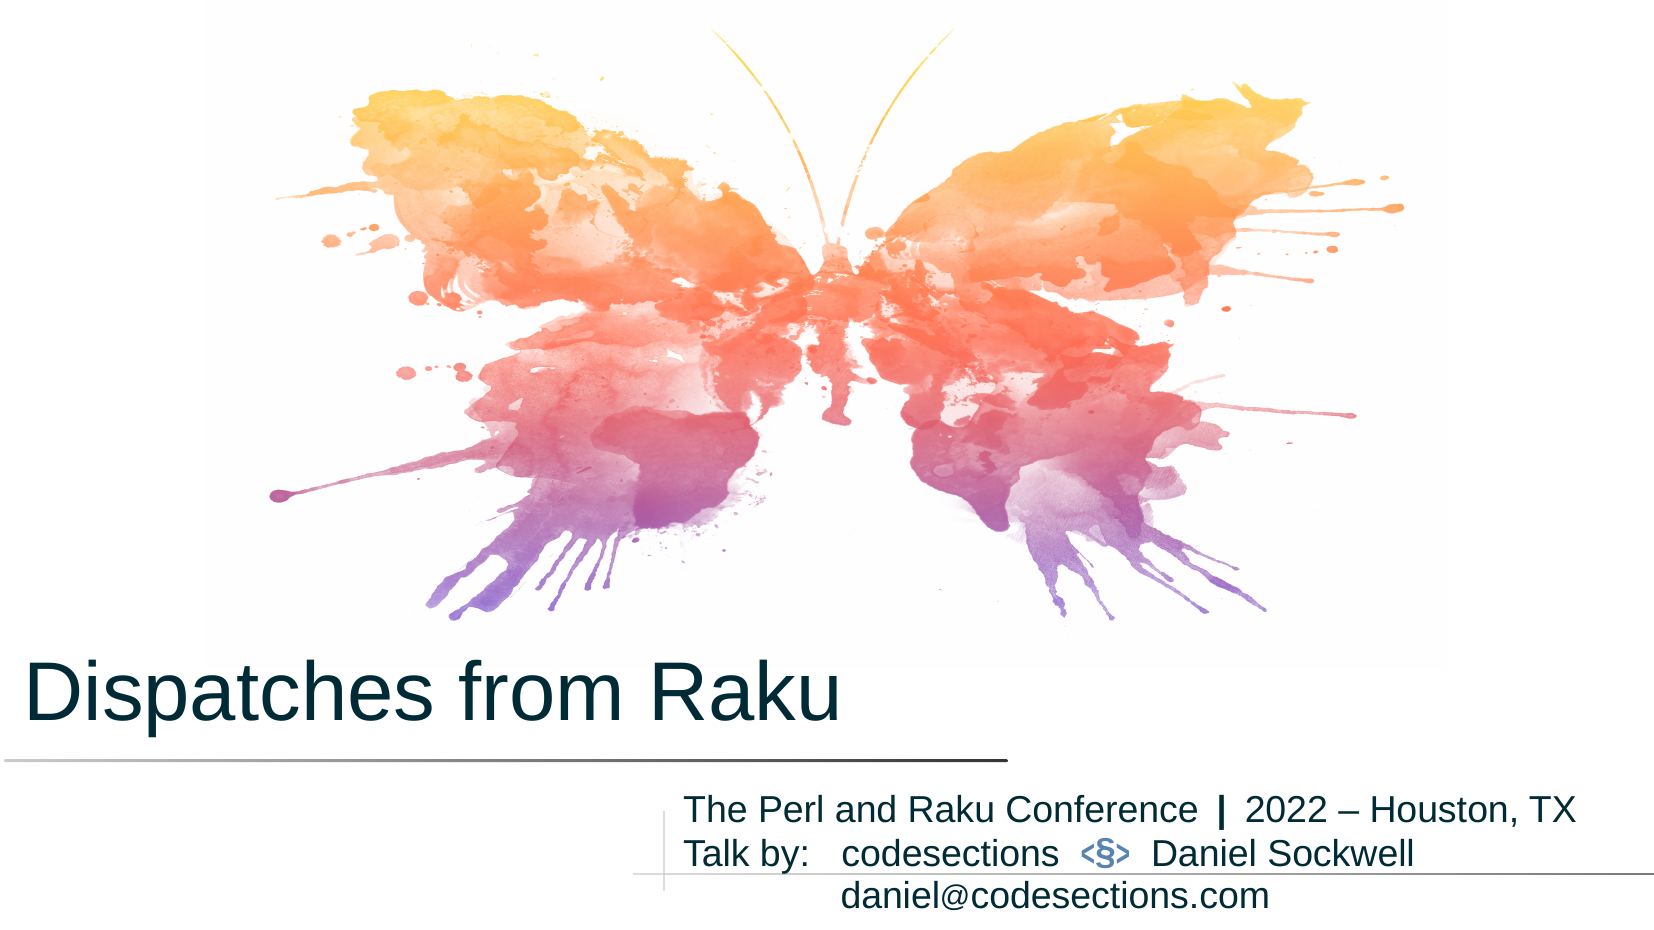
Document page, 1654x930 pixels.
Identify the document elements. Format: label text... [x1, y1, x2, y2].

title Dispatches from Raku [23, 598, 1653, 785]
text_box The Perl and Raku Conference | 2022 – Houston, TX Talk by: codesections <§> Daniel Sockwell daniel@codesections.com [668, 785, 1606, 930]
